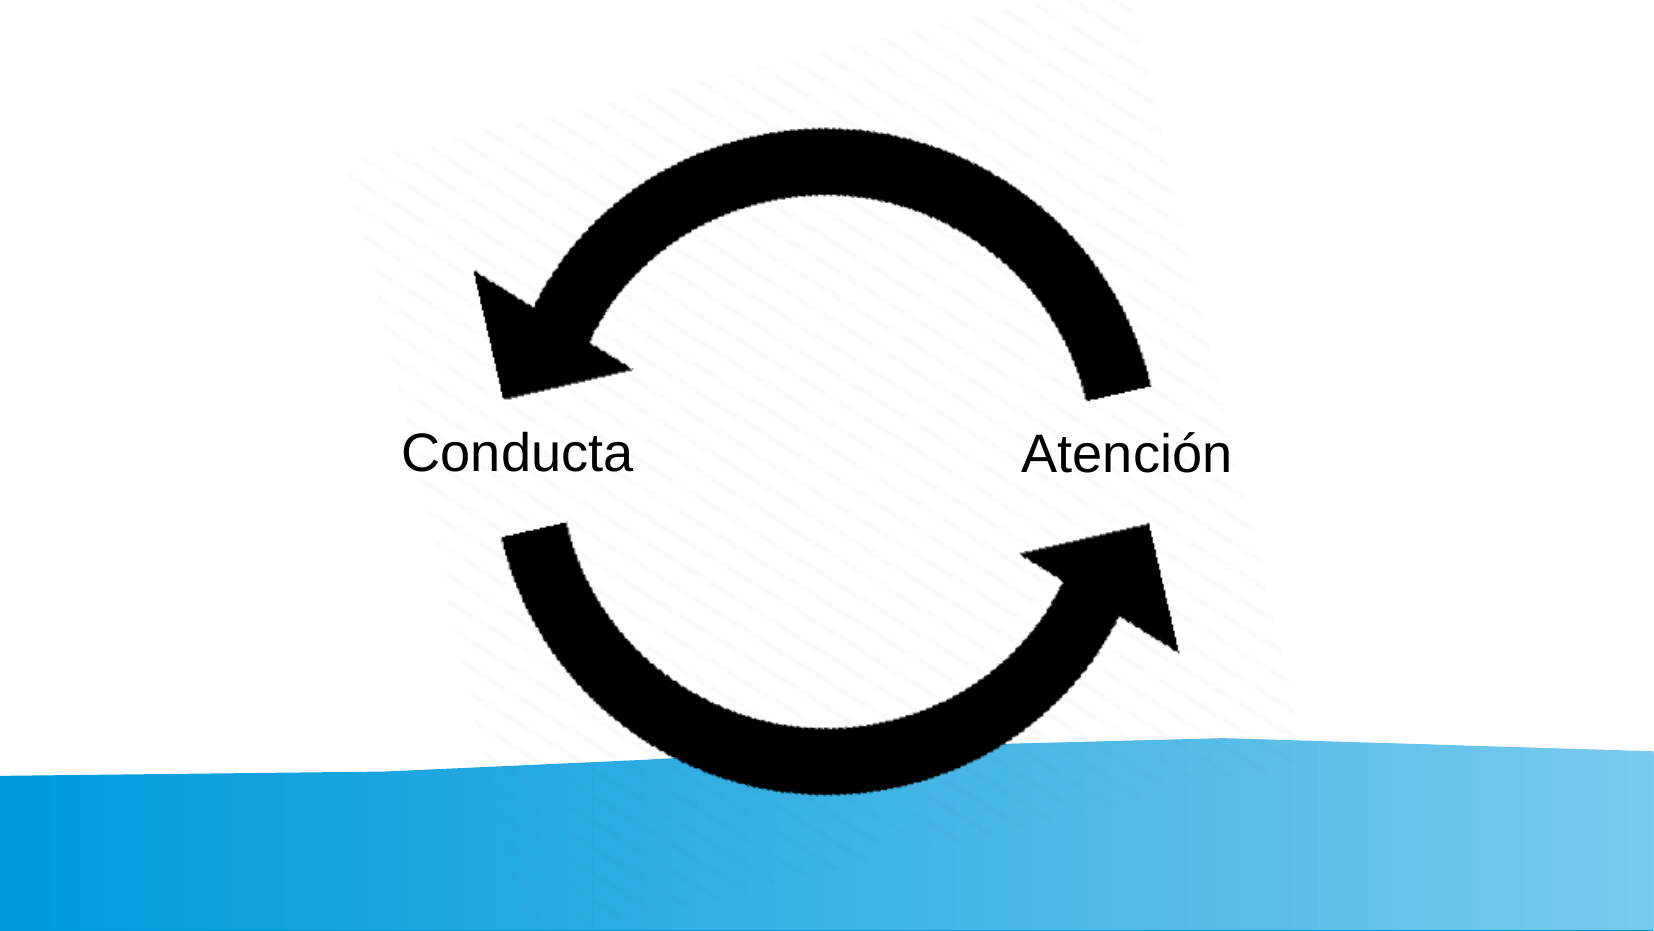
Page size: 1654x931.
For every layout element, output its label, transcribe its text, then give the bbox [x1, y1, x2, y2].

text_box Atención [1006, 416, 1249, 492]
text_box Conducta [386, 414, 650, 491]
picture [346, 0, 1308, 929]
